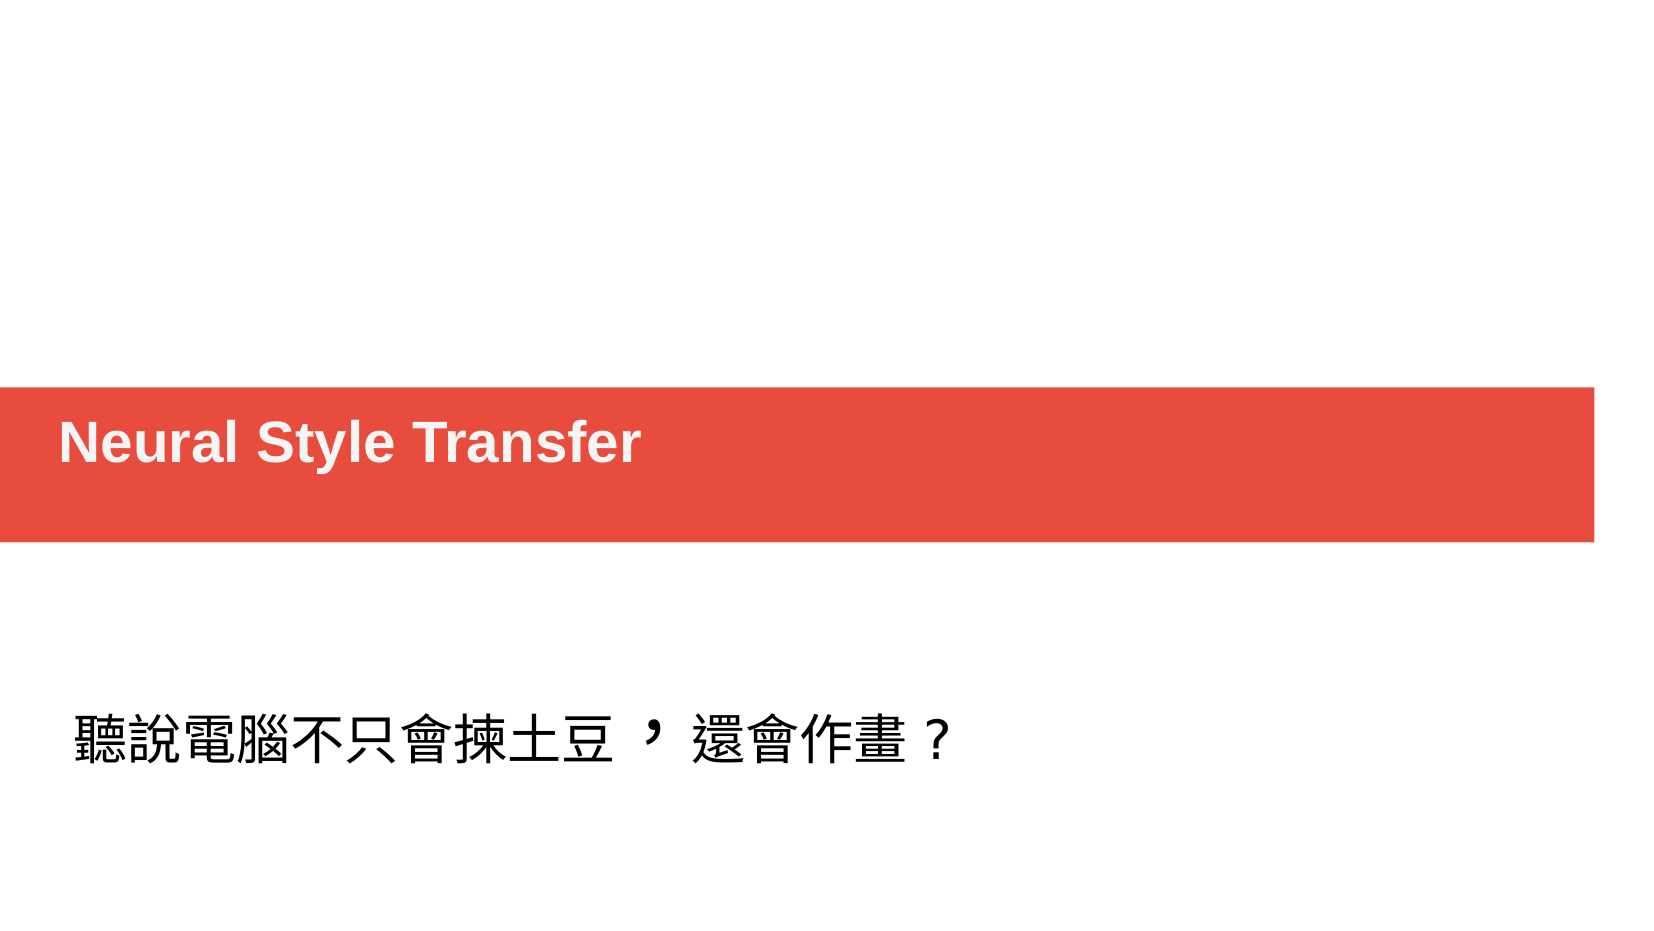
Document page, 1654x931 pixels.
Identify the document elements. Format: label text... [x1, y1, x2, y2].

subtitle Neural Style Transfer [59, 409, 1595, 924]
text_box 聽說電腦不只會揀土豆，還會作畫? [59, 664, 965, 768]
